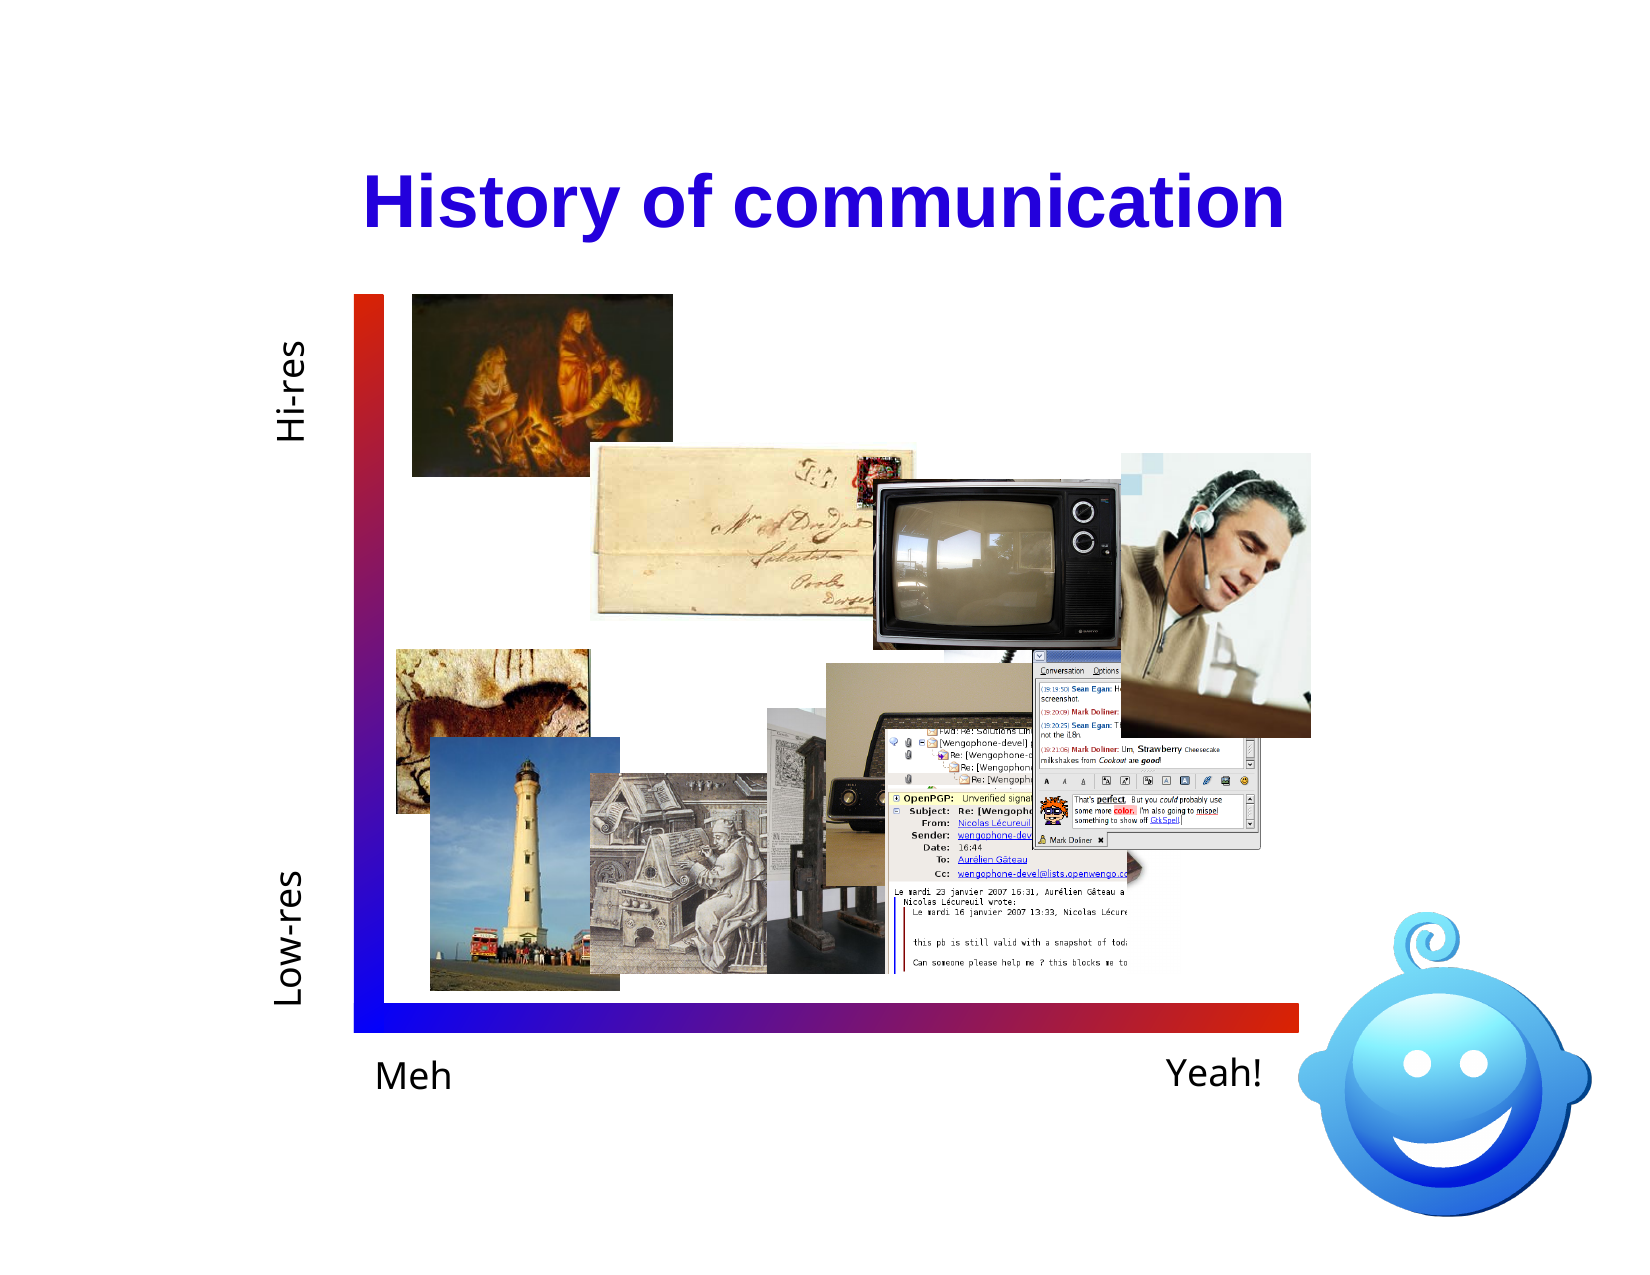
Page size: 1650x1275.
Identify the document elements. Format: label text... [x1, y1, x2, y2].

picture [396, 294, 1311, 991]
text_box Meh [359, 1042, 461, 1116]
title History of communication [135, 104, 1515, 299]
text_box Hi-res [256, 297, 330, 460]
text_box Yeah! [1151, 1038, 1292, 1112]
picture [1298, 911, 1592, 1217]
text_box Low-res [253, 820, 327, 1024]
text_box [353, 294, 1299, 1033]
